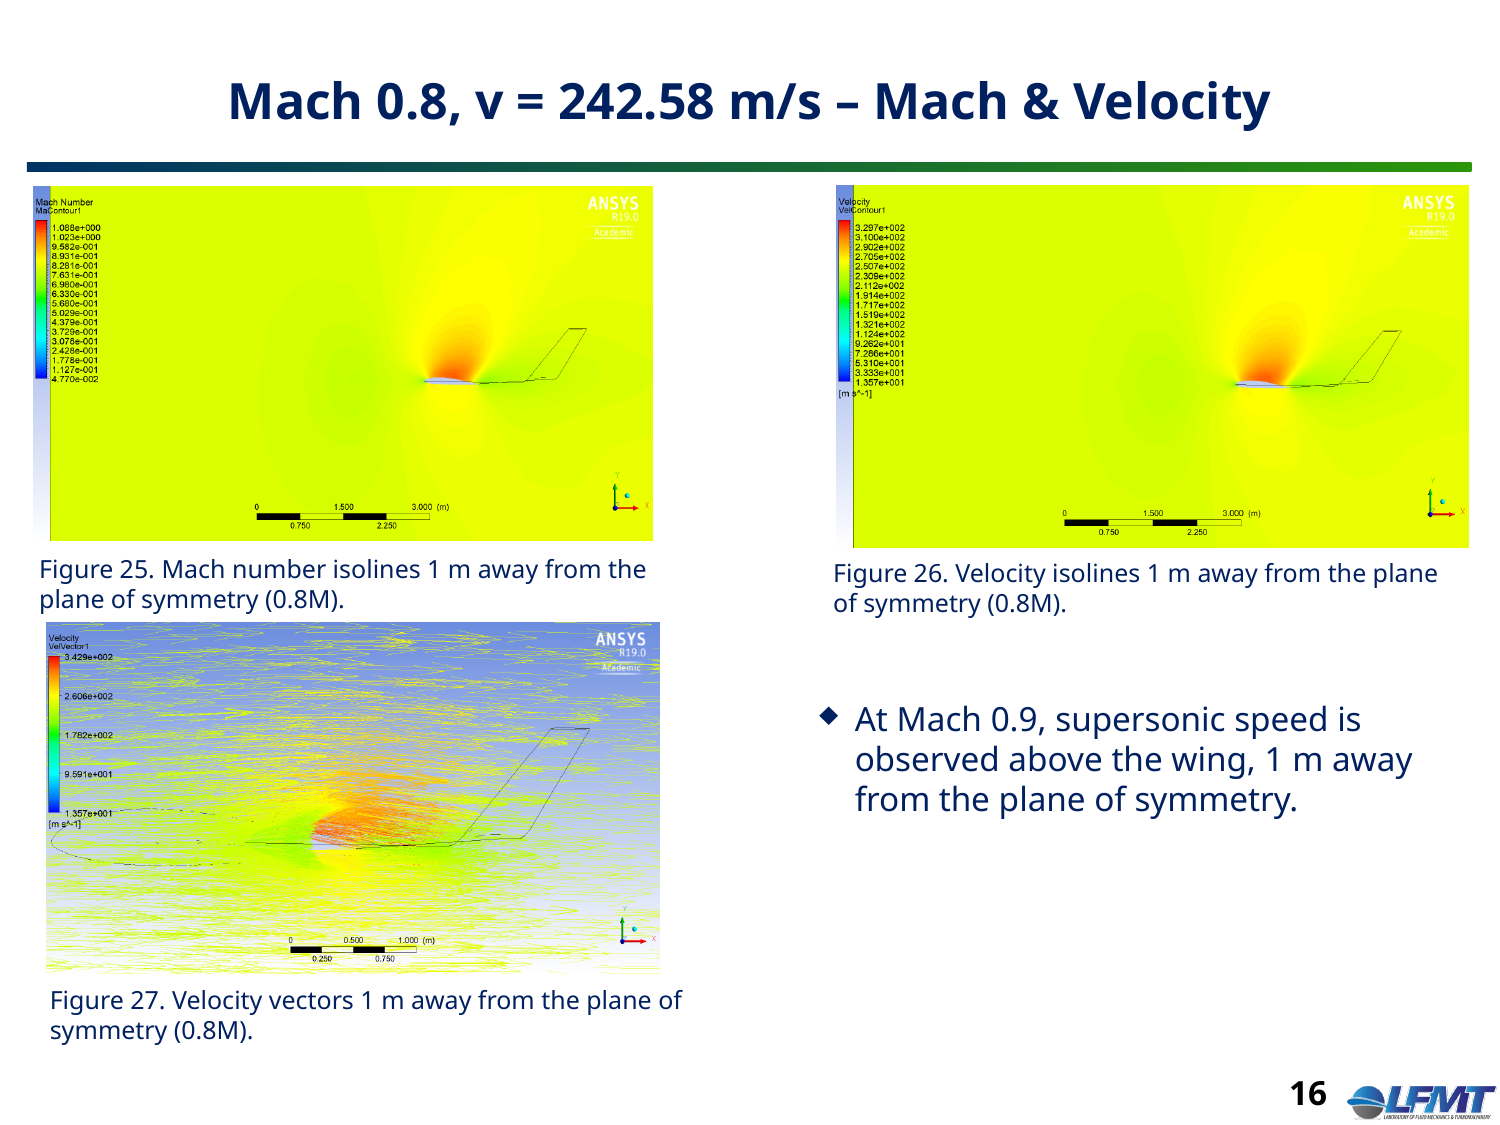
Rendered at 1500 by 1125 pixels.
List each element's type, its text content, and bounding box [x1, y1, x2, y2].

title Mach 0.8, v = 242.58 m/s – Mach & Velocity [26, 41, 1474, 157]
text_box Figure 26. Velocity isolines 1 m away from the plane of symmetry (0.8M). [782, 550, 1478, 671]
text_box Figure 27. Velocity vectors 1 m away from the plane of symmetry (0.8M). [0, 977, 744, 1097]
text_box At Mach 0.9, supersonic speed is observed above the wing, 1 m away from the plane of symmetry. [804, 690, 1474, 926]
text_box [1383, 1071, 1500, 1125]
picture [836, 185, 1469, 548]
picture [46, 667, 660, 974]
picture [1347, 1080, 1497, 1125]
picture [33, 186, 653, 541]
text_box Figure 25. Mach number isolines 1 m away from the plane of symmetry (0.8M). [0, 546, 734, 667]
slide_number <αριθμός> [992, 1065, 1343, 1125]
